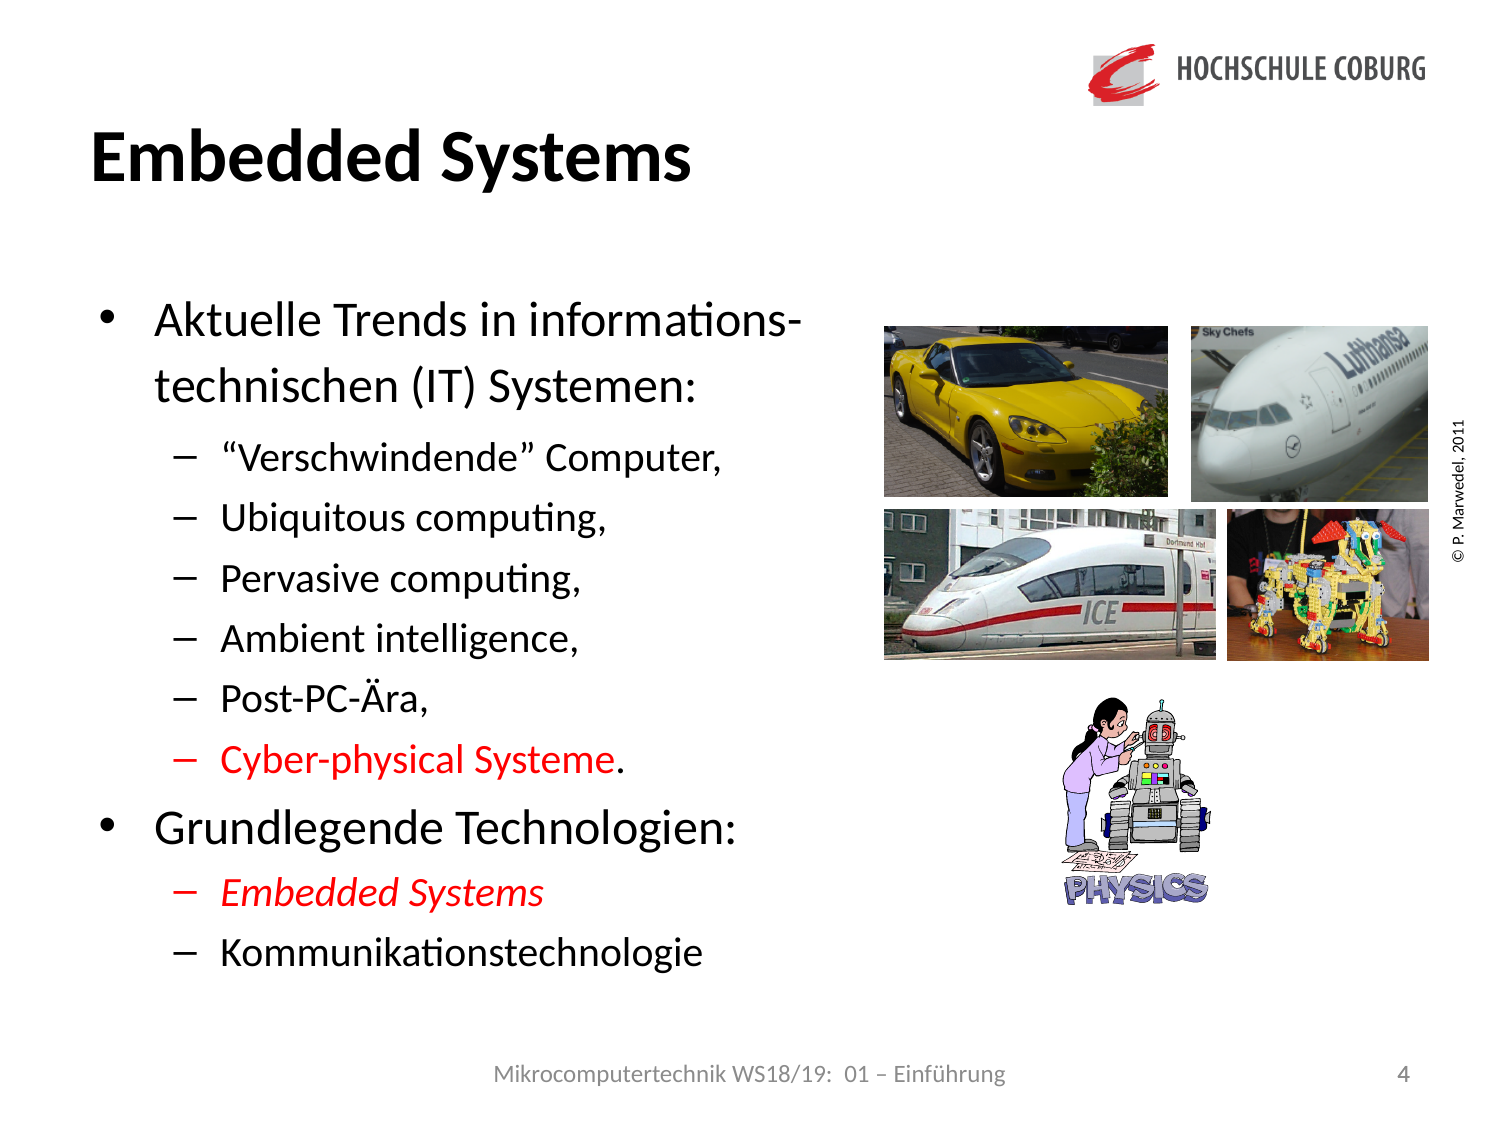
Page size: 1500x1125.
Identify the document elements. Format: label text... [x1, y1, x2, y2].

picture [1191, 326, 1428, 503]
picture [884, 326, 1168, 497]
text_box © P. Marwedel, 2011 [1439, 404, 1475, 578]
title Embedded Systems [75, 45, 1425, 259]
text_box Aktuelle Trends in informations-technischen (IT) Systemen: “Verschwindende” Computer, Ubiquitous computing, Pervasive computing, Ambient intelligence, Post-PC-Ära, Cyber-physical Systeme. Grundlegende Technologien: Embedded Systems Kommunikationstechnologie [83, 272, 994, 1043]
picture [1061, 692, 1214, 905]
slide_number <number> [1074, 1042, 1425, 1103]
picture [1088, 44, 1425, 106]
picture [1227, 509, 1429, 661]
picture [884, 509, 1216, 660]
